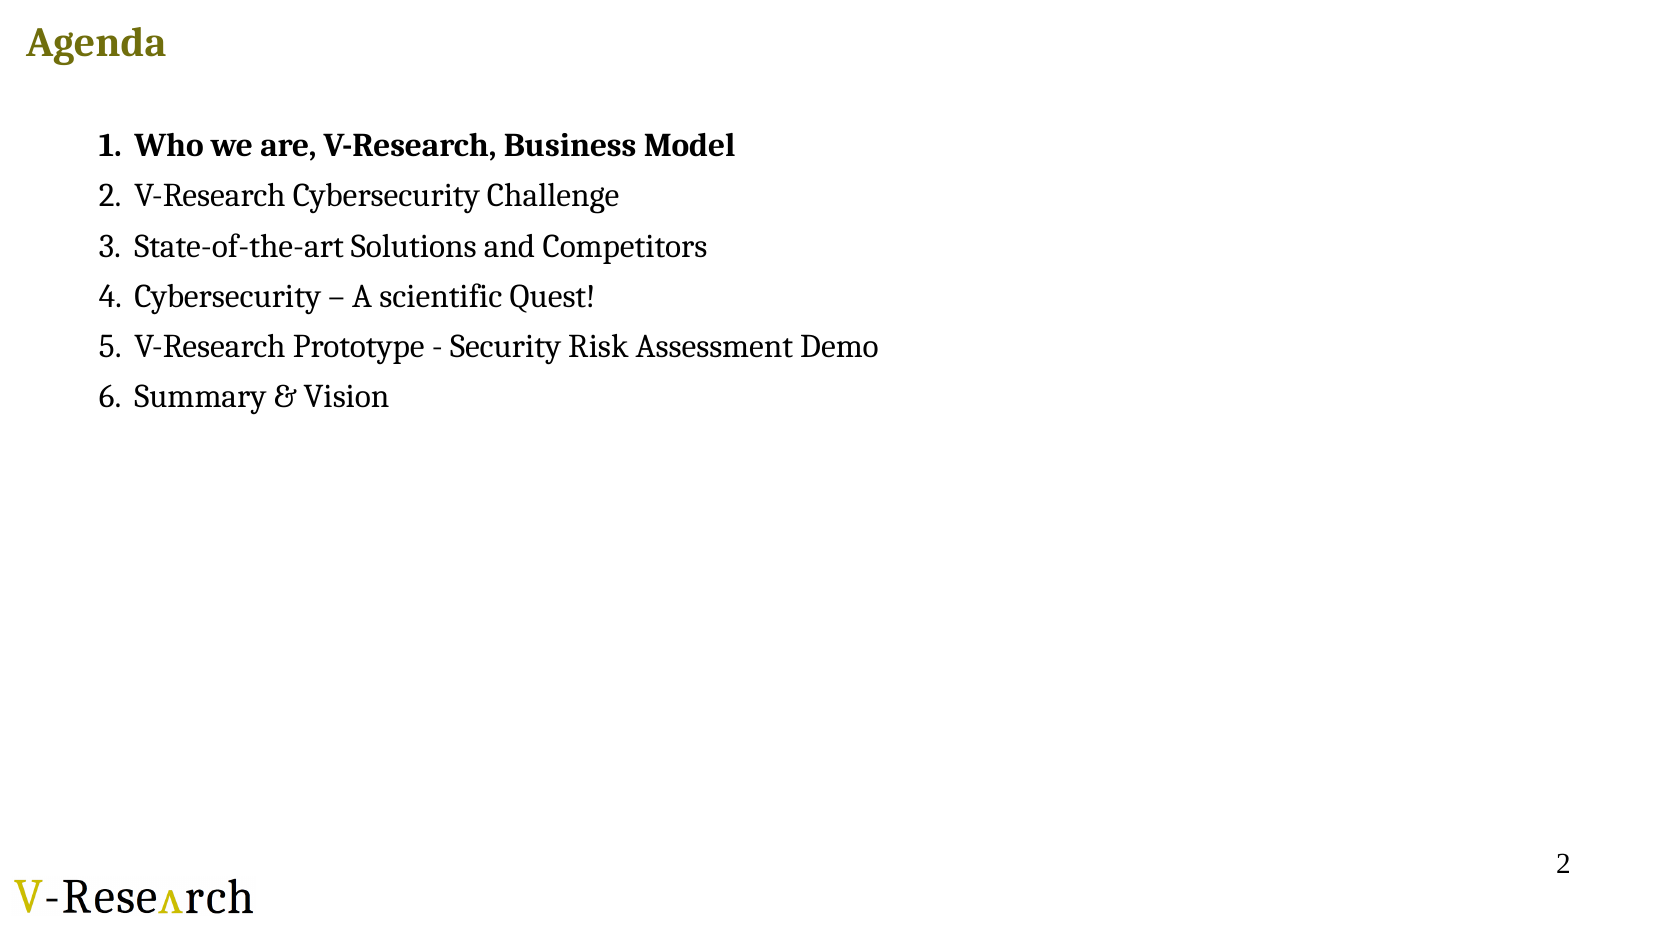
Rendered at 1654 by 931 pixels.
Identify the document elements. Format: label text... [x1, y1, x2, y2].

text_box Who we are, V-Research, Business Model V-Research Cybersecurity Challenge State-of-the-art Solutions and Competitors Cybersecurity – A scientific Quest! V-Research Prototype - Security Risk Assessment Demo Summary & Vision [84, 119, 1381, 834]
picture [11, 876, 256, 916]
text_box Agenda [11, 11, 231, 87]
